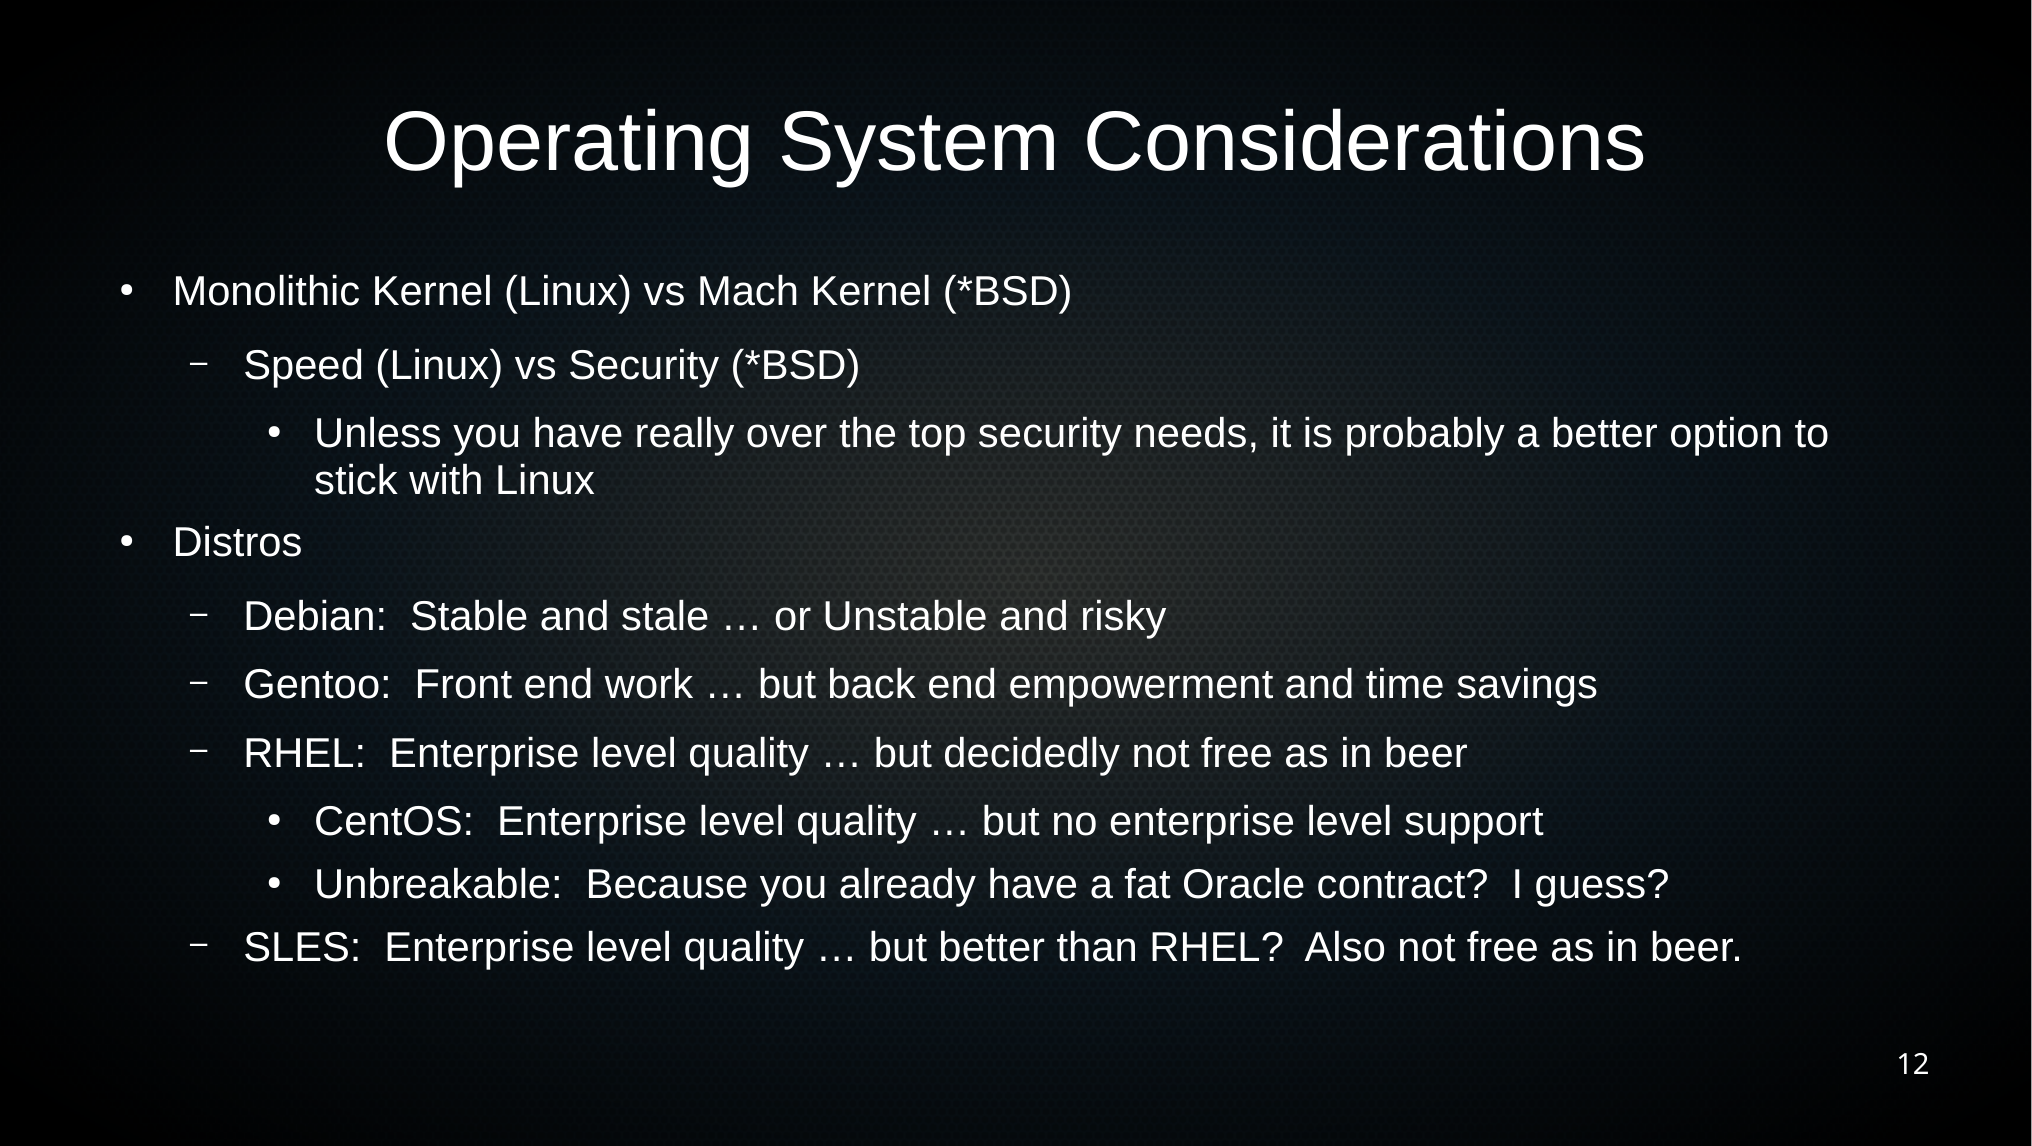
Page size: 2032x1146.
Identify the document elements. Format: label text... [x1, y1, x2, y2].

title Operating System Considerations [101, 45, 1930, 237]
picture [0, 0, 2032, 1146]
list Monolithic Kernel (Linux) vs Mach Kernel (*BSD) Speed (Linux) vs Security (*BSD) Unless you have really over the top security needs, it is probably a better option to stick with Linux Distros Debian: Stable and stale … or Unstable and risky Gentoo: Front end work … but back end empowerment and time savings RHEL: Enterprise level quality … but decidedly not free as in beer CentOS: Enterprise level quality … but no enterprise level support Unbreakable: Because you already have a fat Oracle contract? I guess? SLES: Enterprise level quality … but better than RHEL? Also not free as in beer. [101, 268, 1890, 1025]
